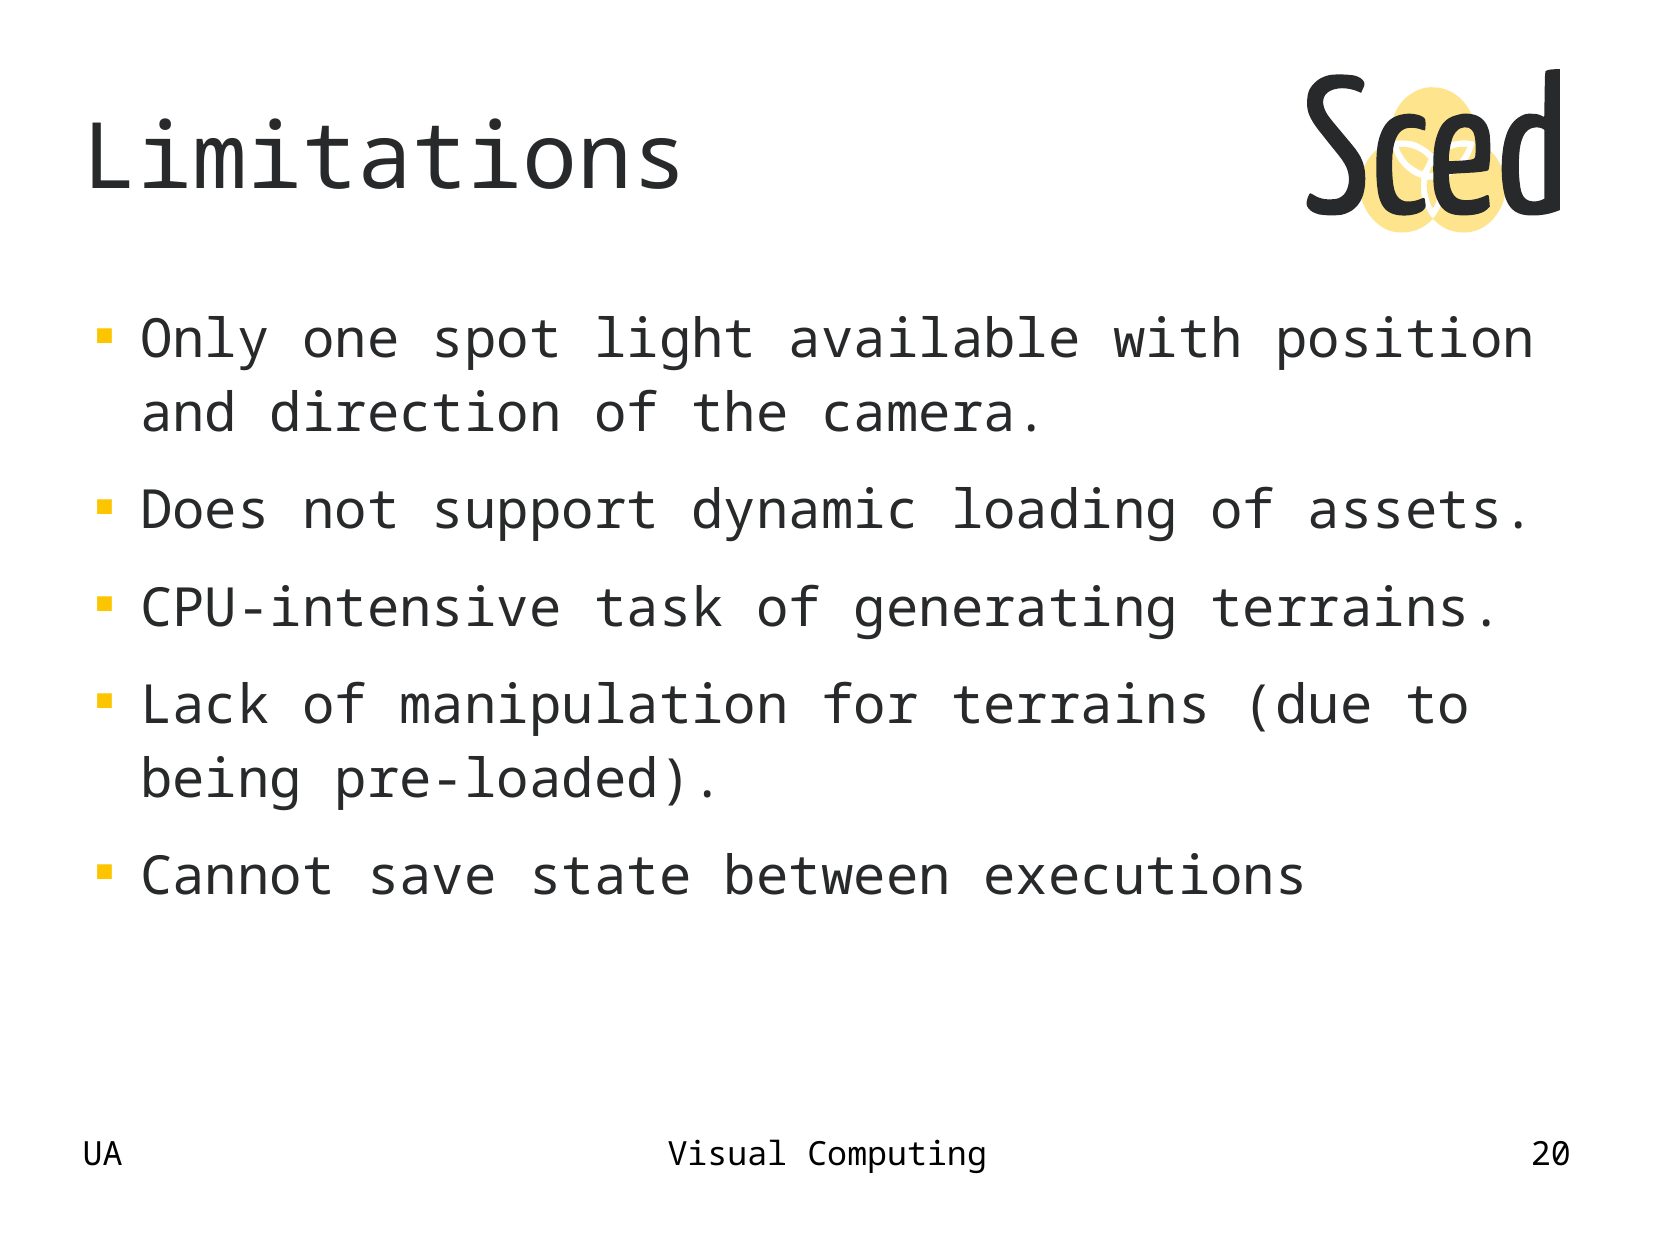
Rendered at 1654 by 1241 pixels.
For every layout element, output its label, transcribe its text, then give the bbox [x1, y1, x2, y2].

list Only one spot light available with position and direction of the camera. Does not support dynamic loading of assets. CPU-intensive task of generating terrains. Lack of manipulation for terrains (due to being pre-loaded). Cannot save state between executions [82, 300, 1571, 1020]
title Limitations [82, 49, 1163, 257]
